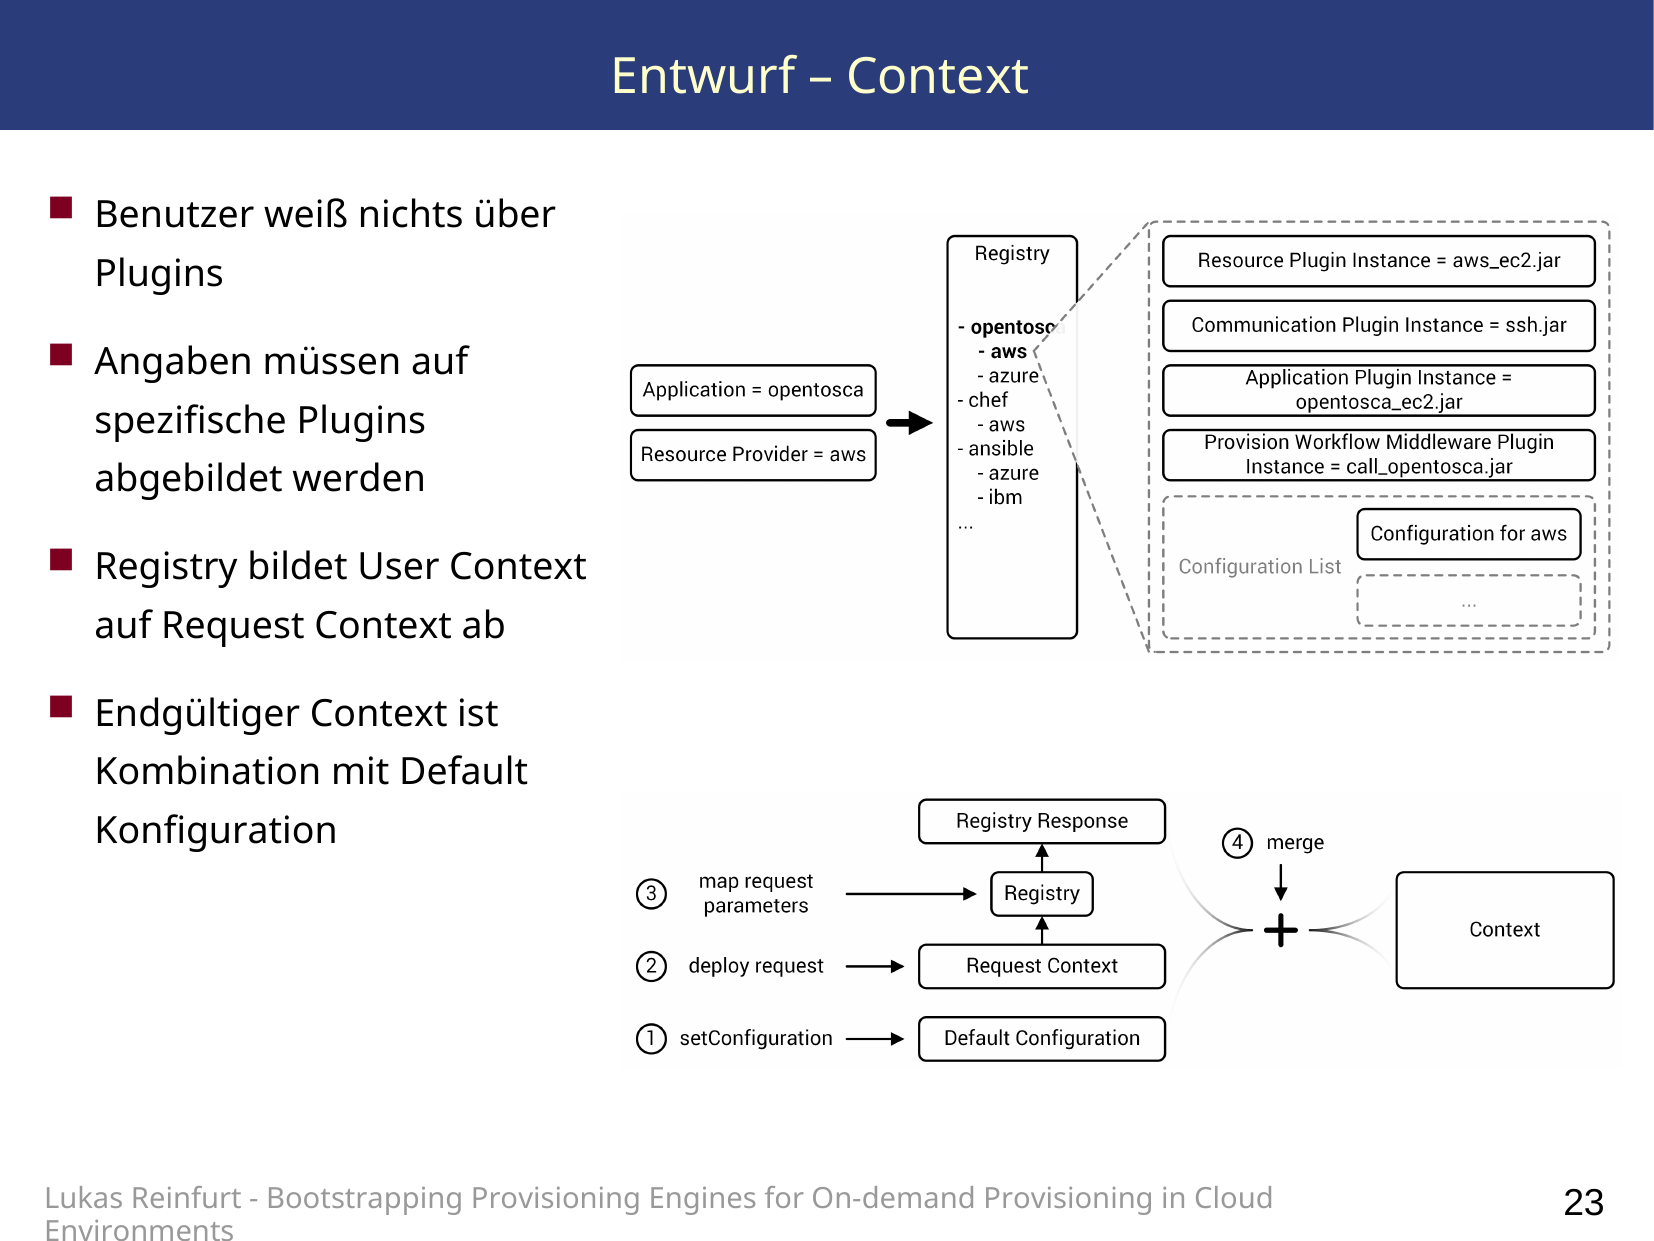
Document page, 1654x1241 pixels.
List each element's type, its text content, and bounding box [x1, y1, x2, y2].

picture [621, 791, 1622, 1069]
list Benutzer weiß nichts über Plugins Angaben müssen auf spezifische Plugins abgebildet werden Registry bildet User Context auf Request Context ab Endgültiger Context ist Kombination mit Default Konfiguration [47, 177, 603, 1146]
title Entwurf – Context [47, 23, 1607, 119]
picture [621, 213, 1619, 661]
